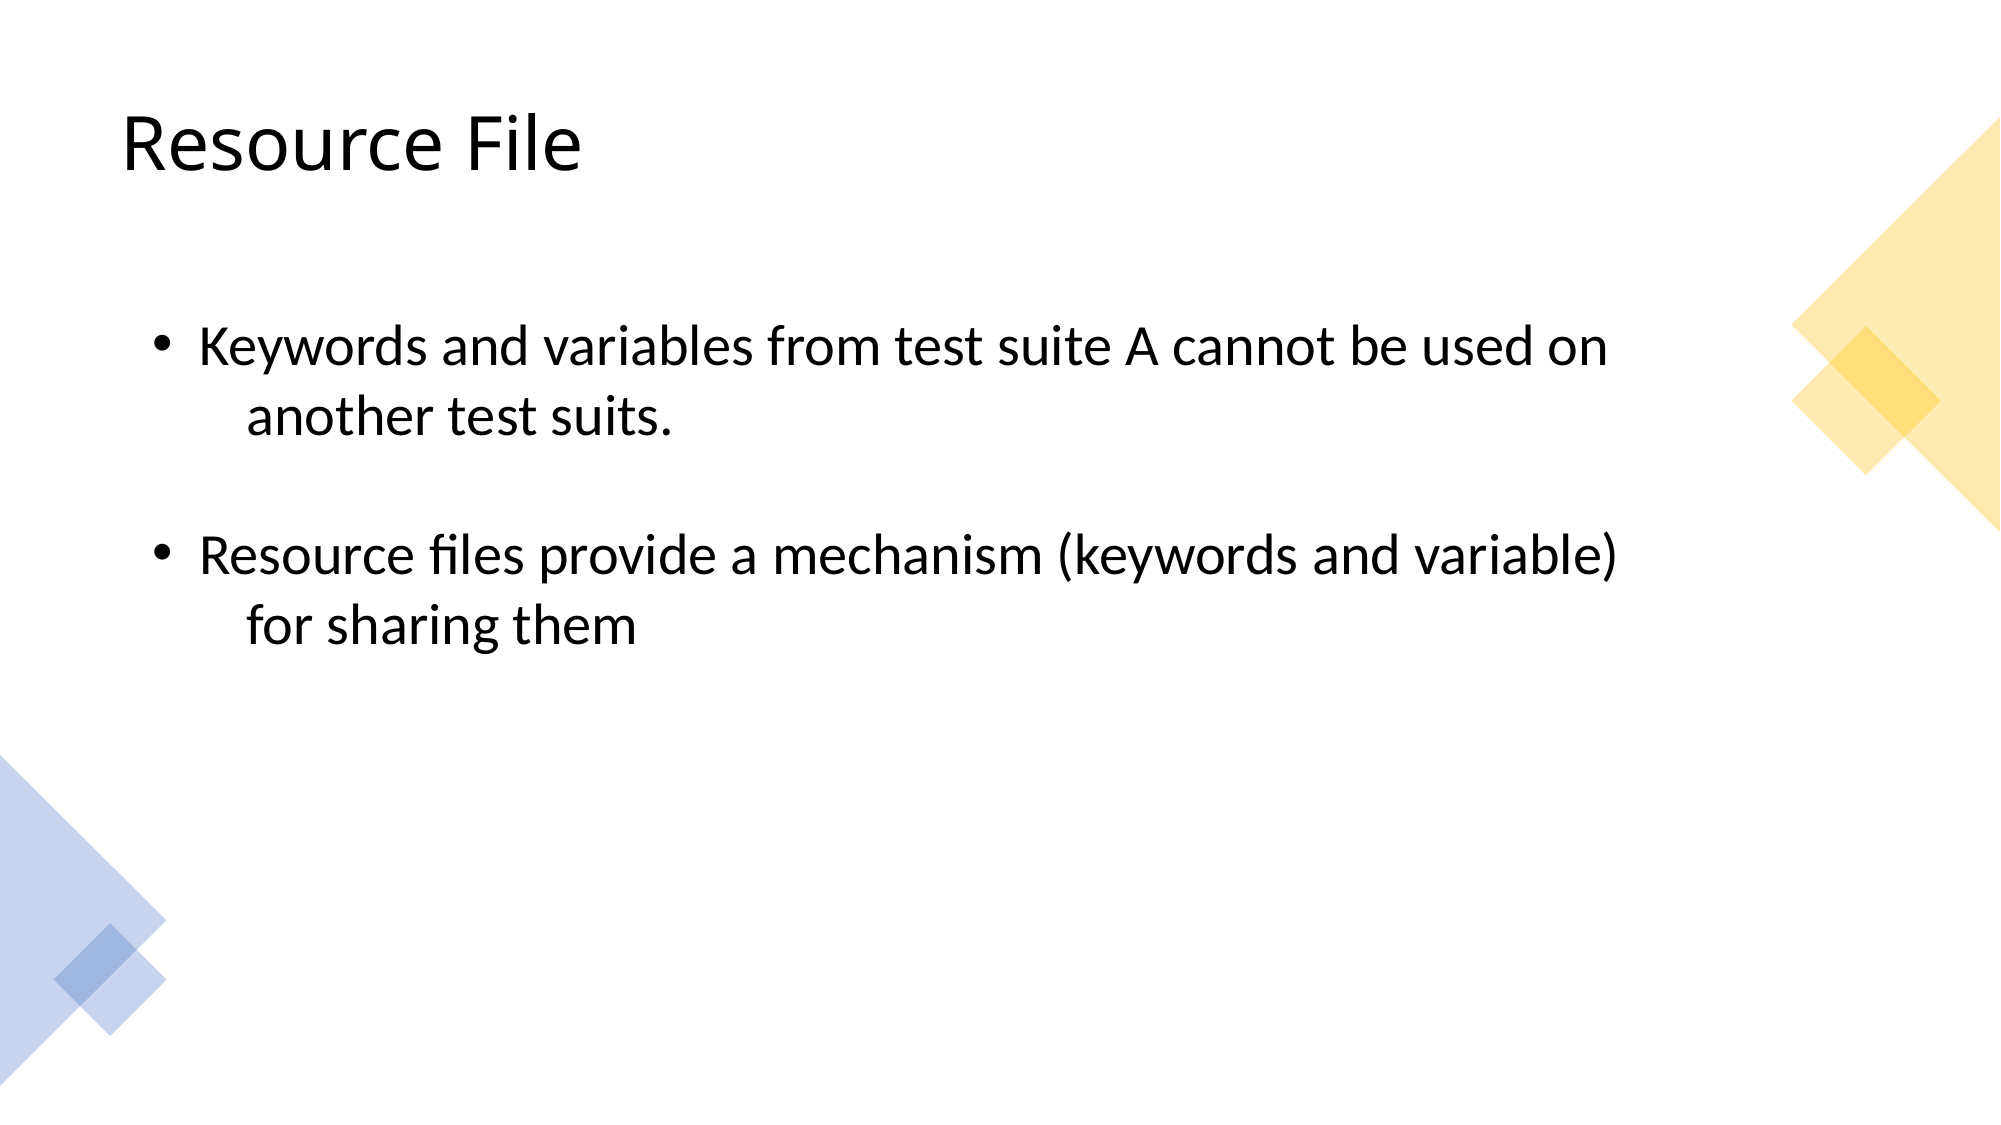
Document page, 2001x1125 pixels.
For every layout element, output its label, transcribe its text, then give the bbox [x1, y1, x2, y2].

list Keywords and variables from test suite A cannot be used on another test suits. Resource files provide a mechanism (keywords and variable) for sharing them [137, 299, 1863, 1014]
text_box [0, 0, 2000, 1125]
title Resource File [105, 52, 1895, 240]
